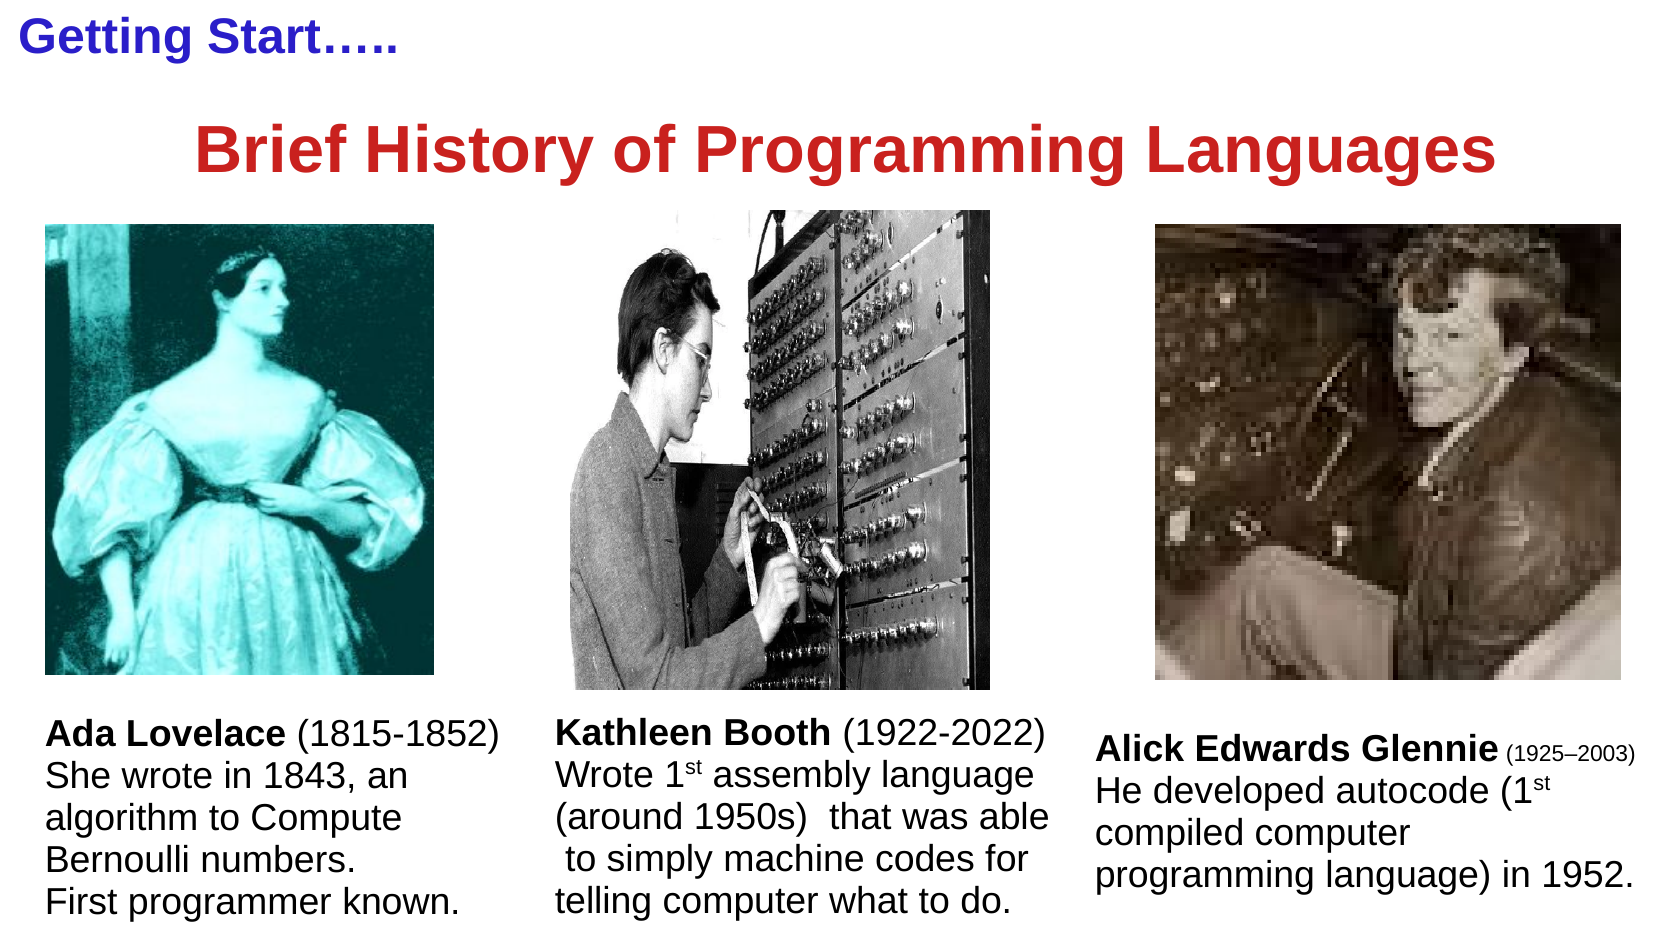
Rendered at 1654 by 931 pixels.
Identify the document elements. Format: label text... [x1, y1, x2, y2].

text_box Ada Lovelace (1815-1852) She wrote in 1843, an algorithm to Compute Bernoulli numbers. First programmer known. [30, 705, 526, 930]
text_box Kathleen Booth (1922-2022) Wrote 1st assembly language (around 1950s) that was able to simply machine codes for telling computer what to do. [540, 703, 1066, 931]
text_box Getting Start….. [0, 1, 419, 72]
text_box Alick Edwards Glennie (1925–2003) He developed autocode (1st compiled computer programming language) in 1952. [1080, 720, 1654, 931]
picture [570, 210, 991, 691]
picture [1155, 224, 1621, 681]
text_box Brief History of Programming Languages [180, 105, 1531, 269]
picture [45, 224, 434, 676]
